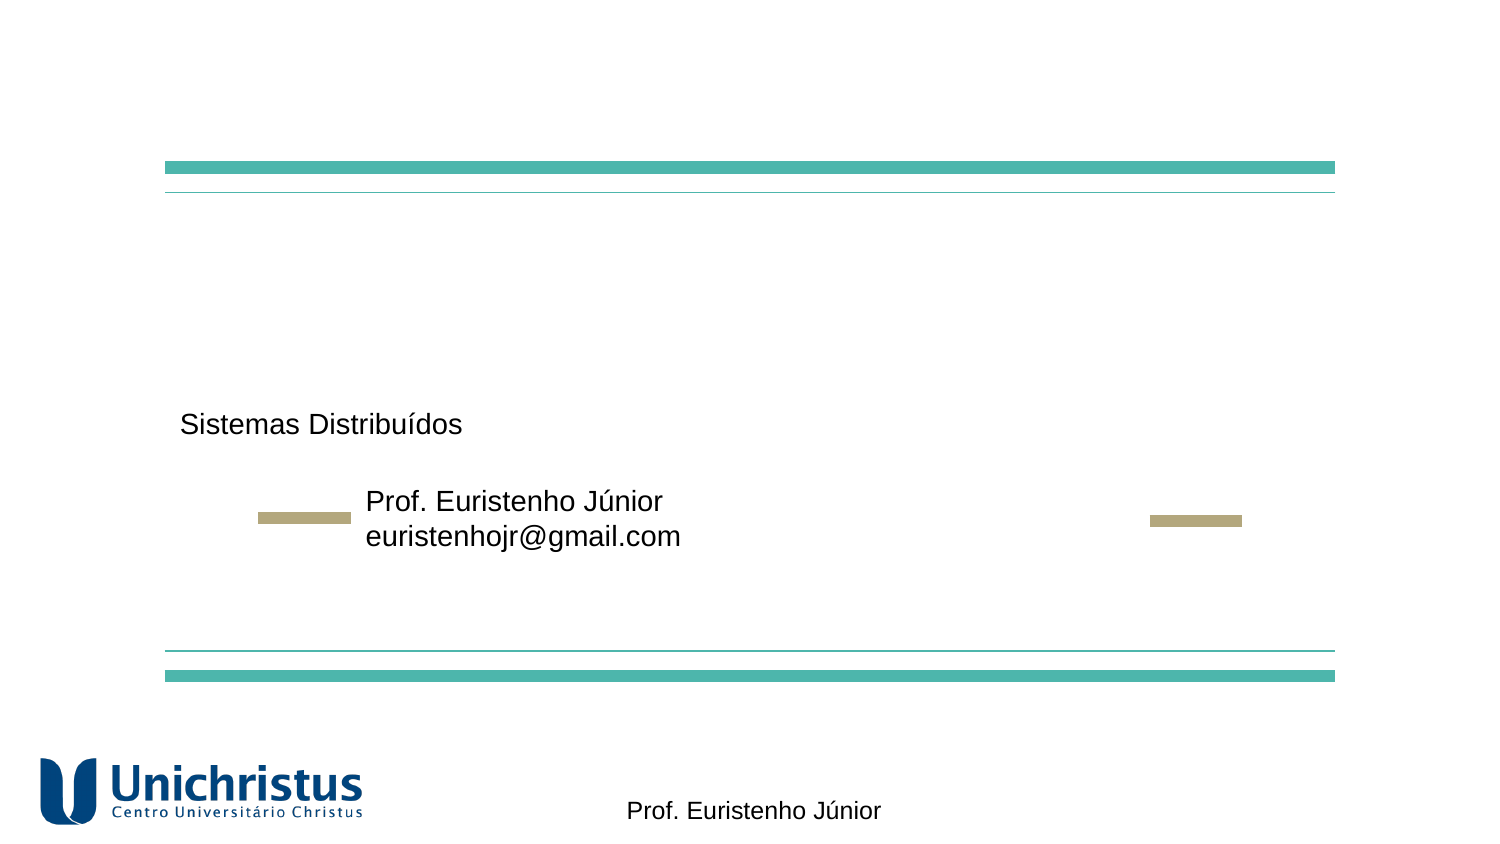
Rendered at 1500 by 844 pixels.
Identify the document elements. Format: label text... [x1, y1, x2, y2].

title Sistemas Distribuídos [164, 287, 1336, 456]
picture [35, 754, 367, 827]
subtitle Prof. Euristenho Júnior euristenhojr@gmail.com [350, 467, 1150, 598]
